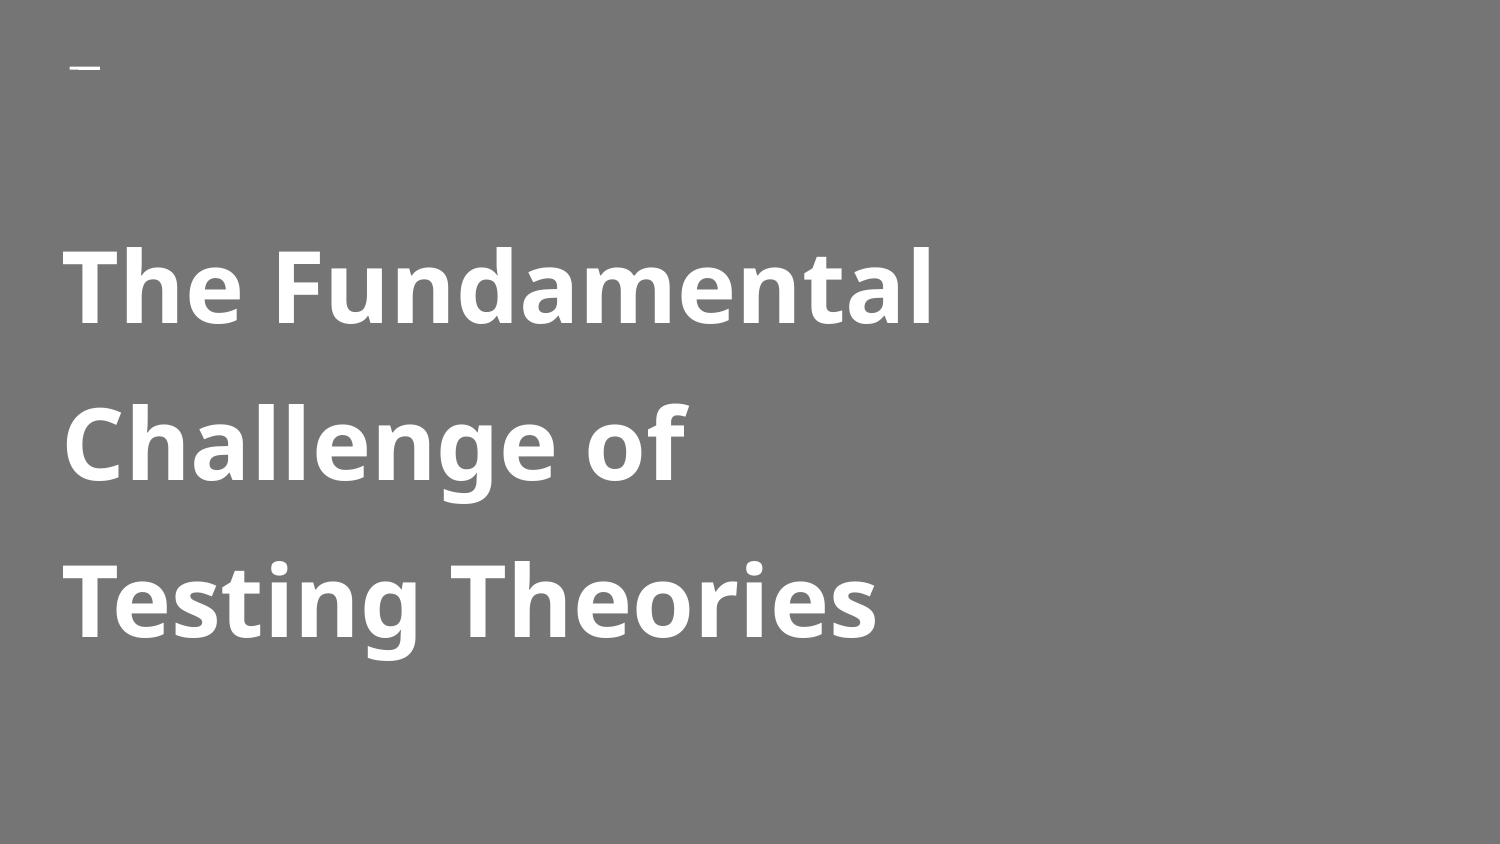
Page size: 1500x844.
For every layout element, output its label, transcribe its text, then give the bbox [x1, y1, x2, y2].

title The Fundamental Challenge of Testing Theories [46, 116, 1071, 746]
